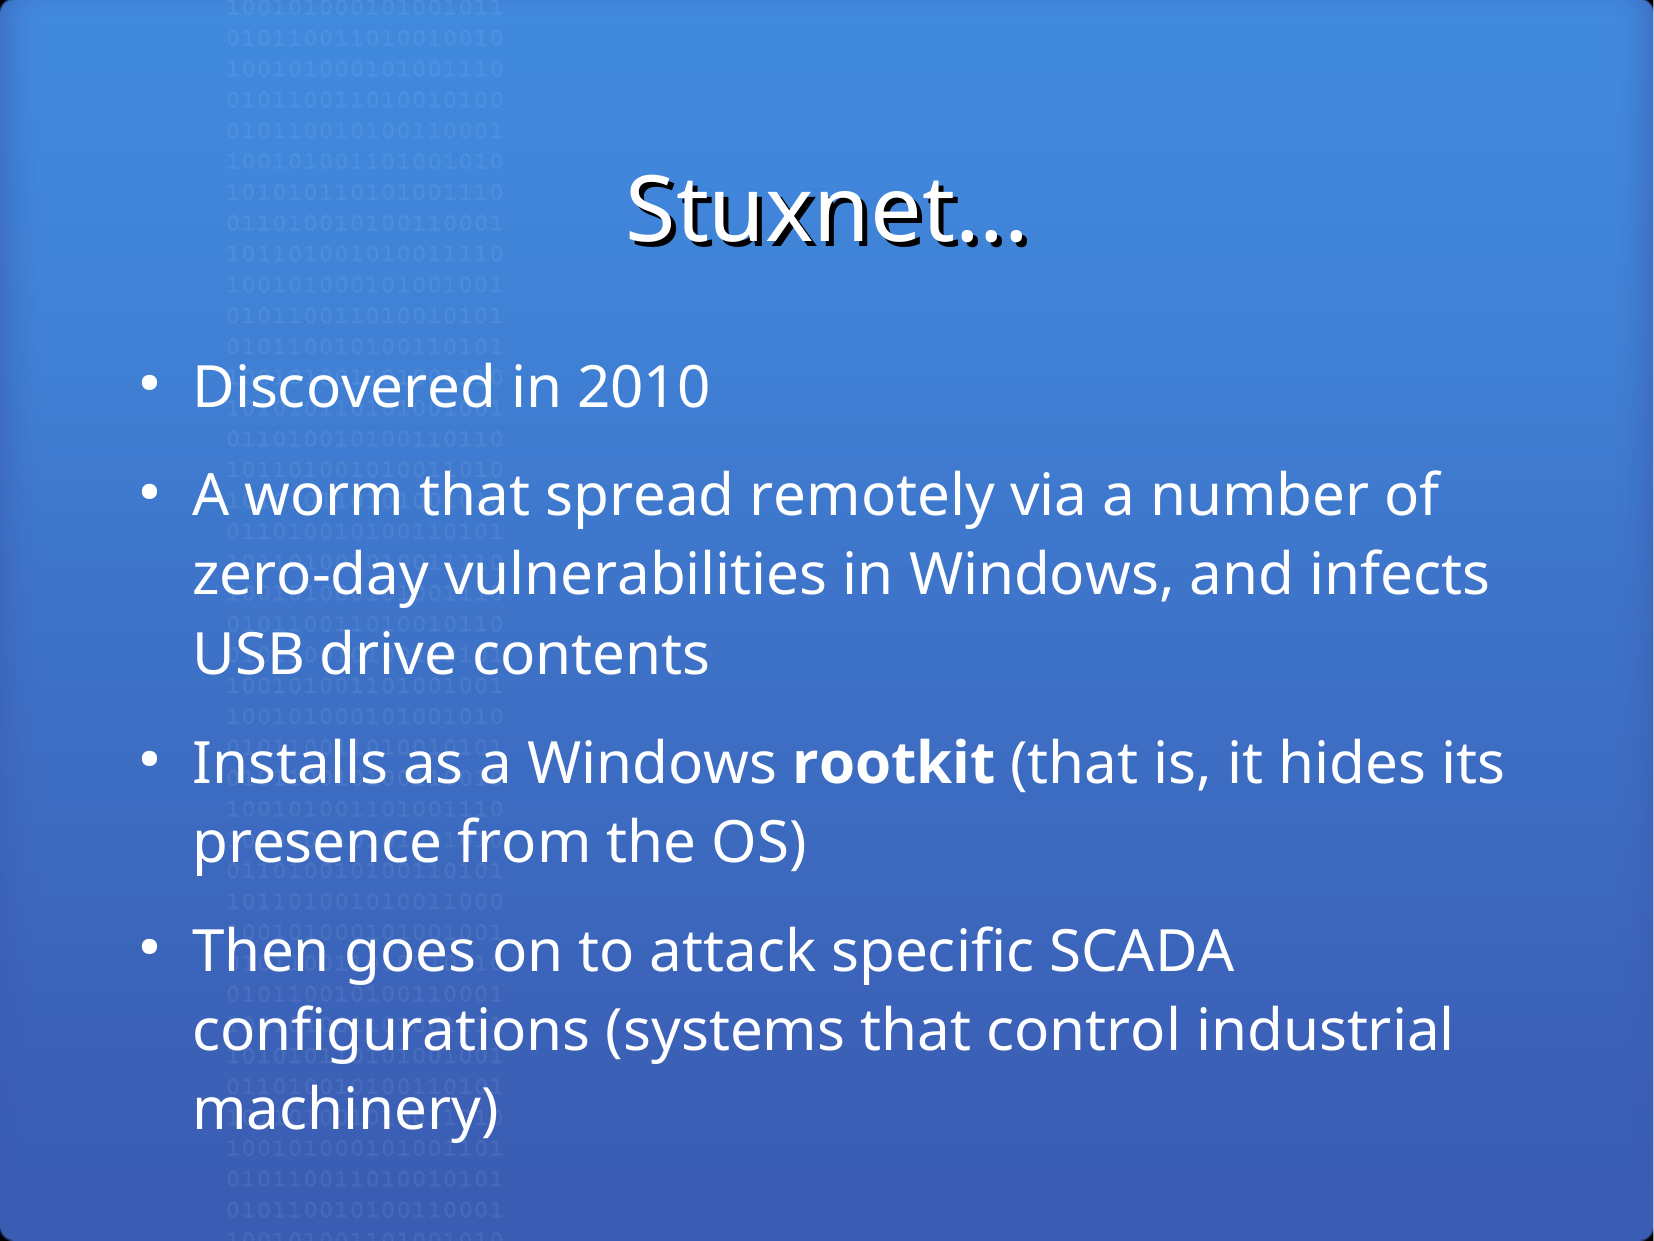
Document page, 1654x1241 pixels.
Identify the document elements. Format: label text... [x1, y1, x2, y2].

picture [0, 0, 1654, 1241]
title Stuxnet... [121, 102, 1534, 310]
list Discovered in 2010 A worm that spread remotely via a number of zero-day vulnerabilities in Windows, and infects USB drive contents Installs as a Windows rootkit (that is, it hides its presence from the OS) Then goes on to attack specific SCADA configurations (systems that control industrial machinery) [121, 344, 1534, 1127]
